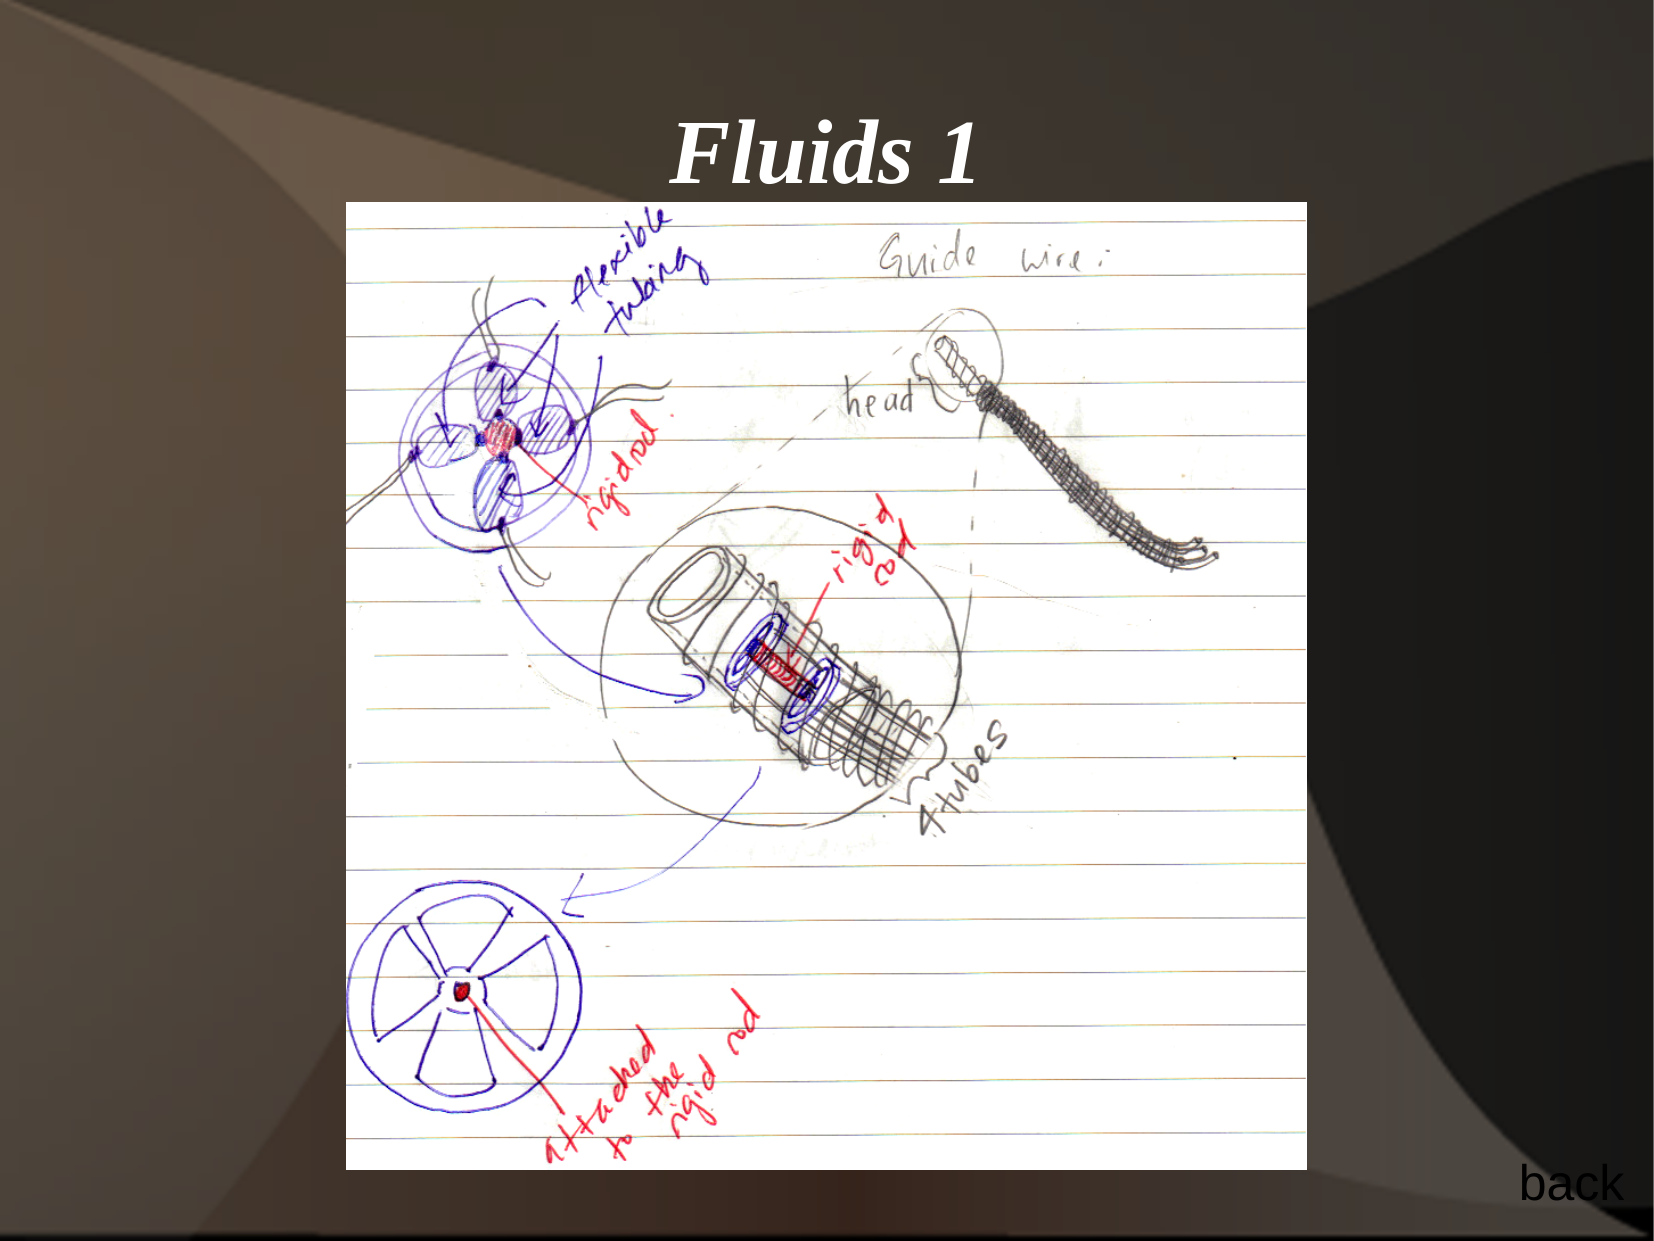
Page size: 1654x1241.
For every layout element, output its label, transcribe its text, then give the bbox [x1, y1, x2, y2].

text_box back [1519, 1155, 1625, 1211]
title Fluids 1 [82, 49, 1571, 257]
picture [0, 0, 1654, 1241]
